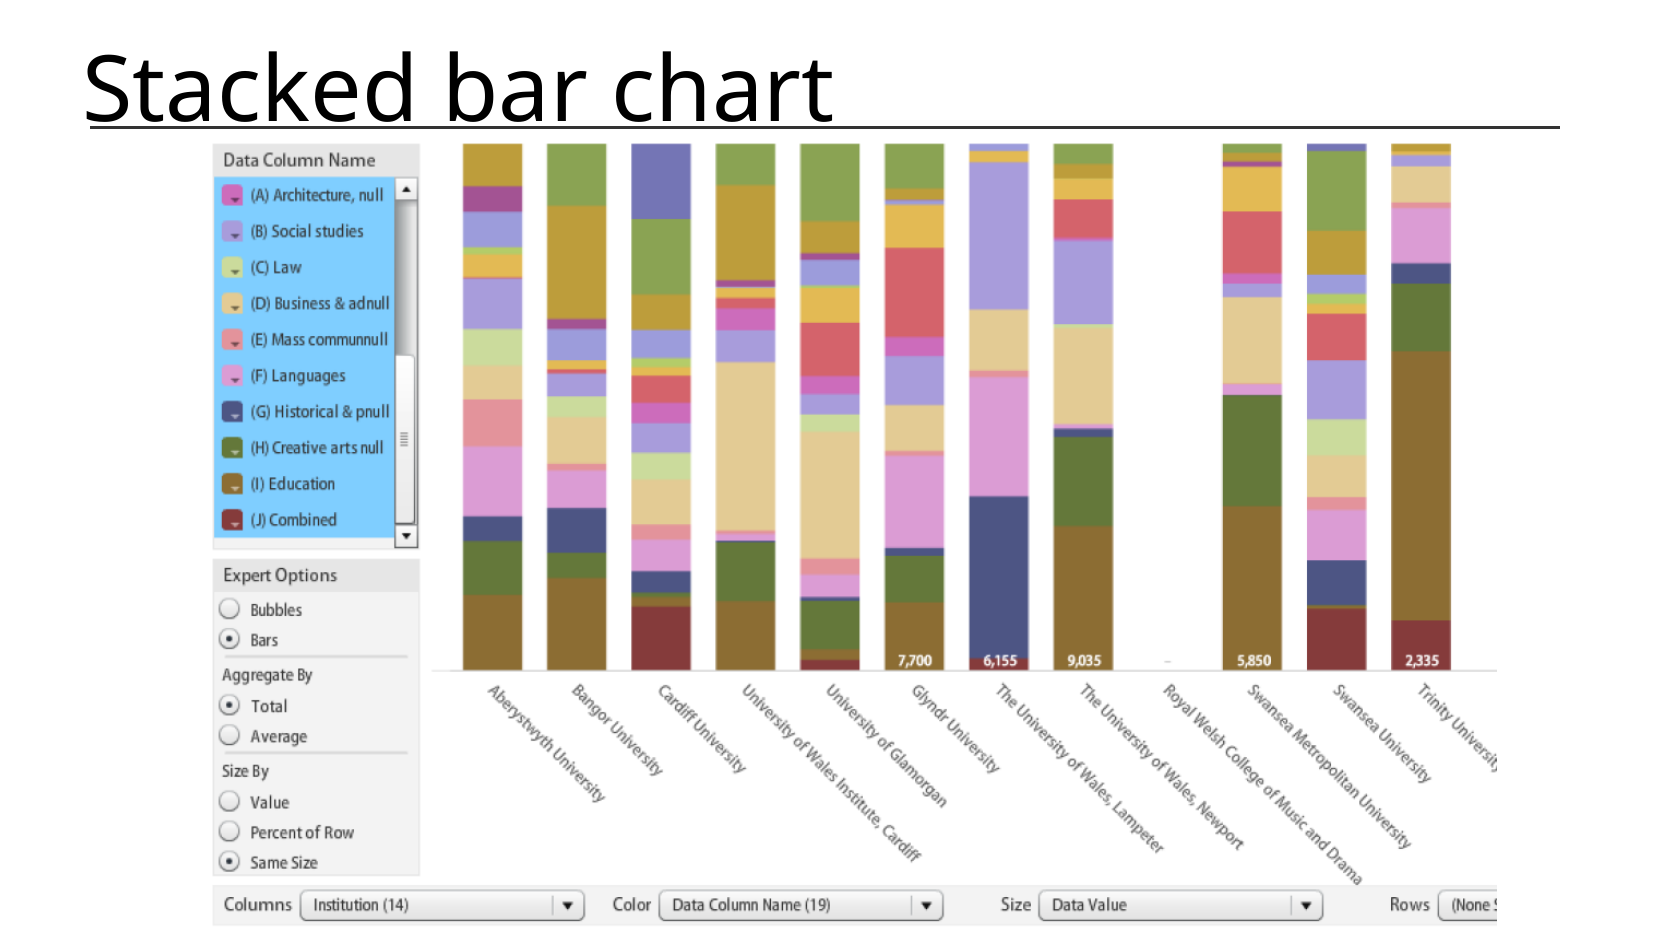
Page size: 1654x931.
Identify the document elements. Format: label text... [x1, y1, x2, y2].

picture [199, 136, 1497, 931]
title Stacked bar chart [82, 32, 1571, 140]
